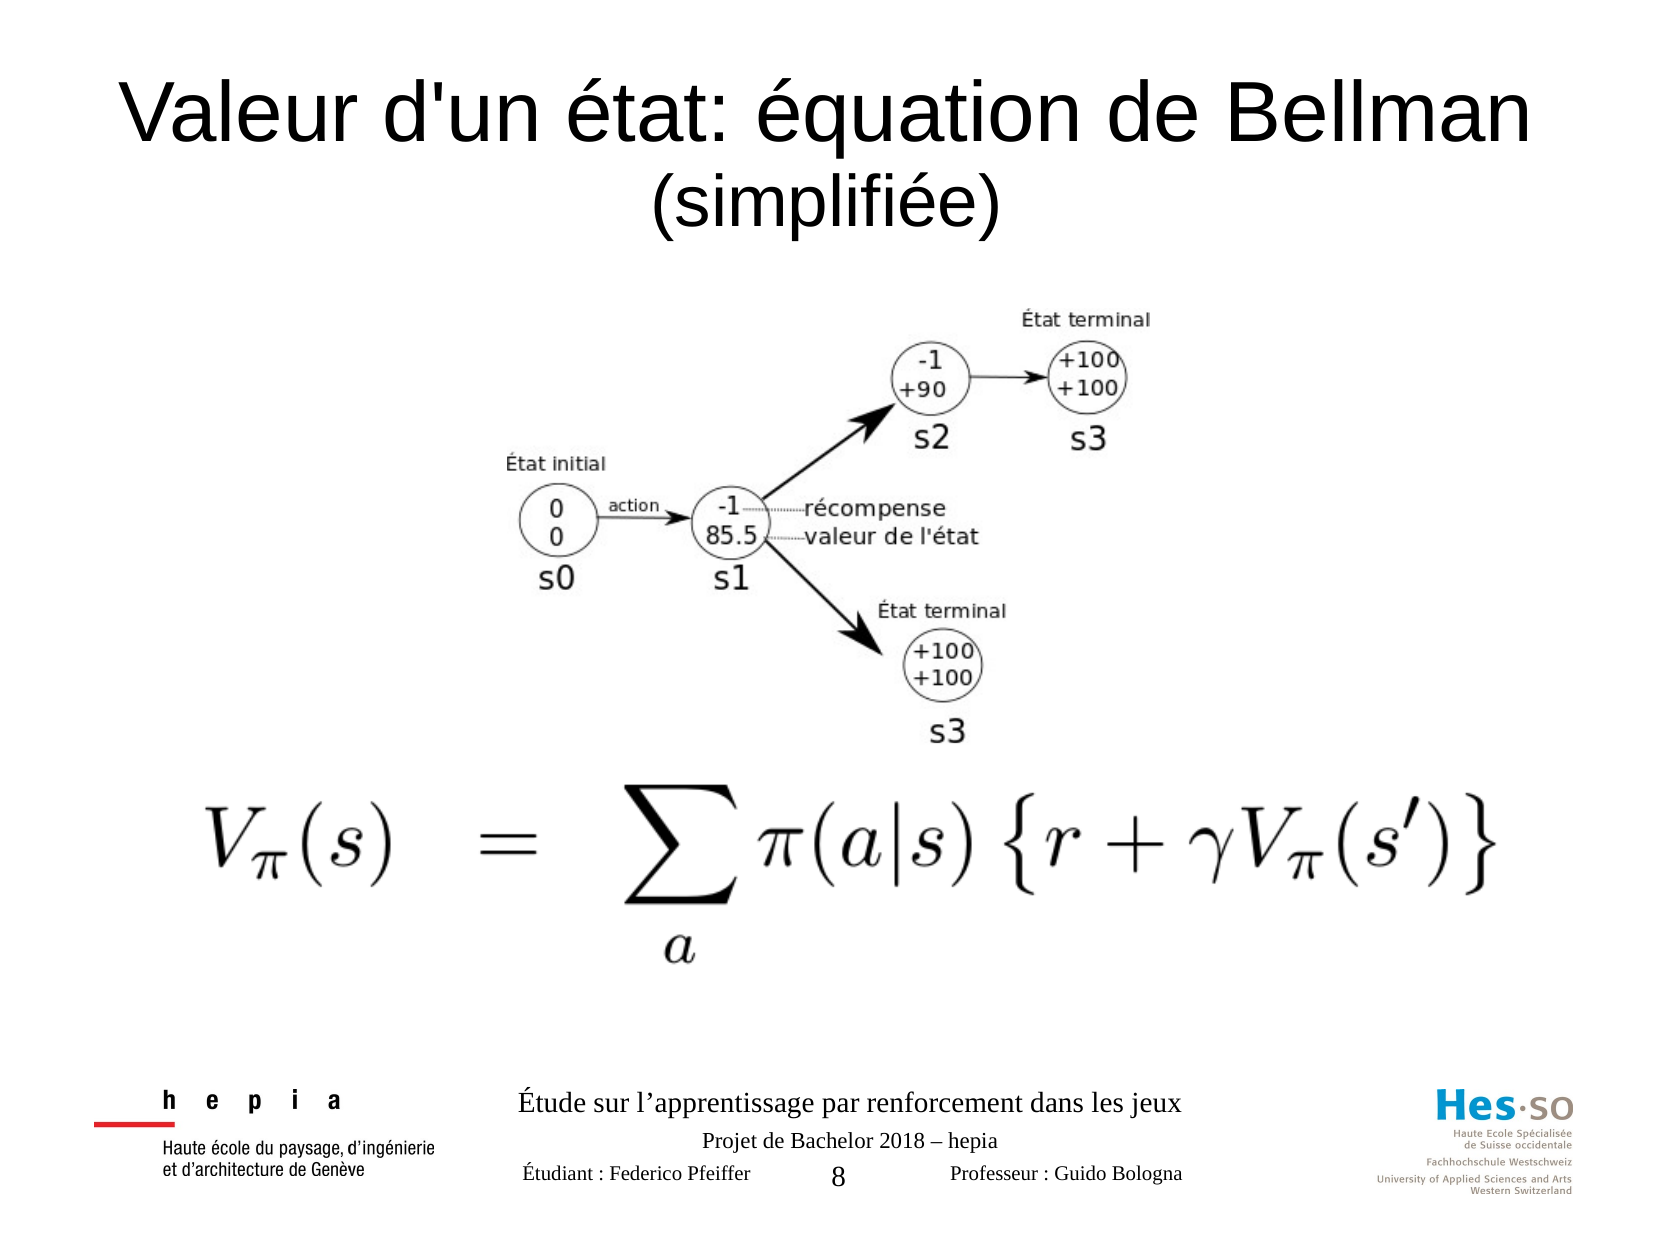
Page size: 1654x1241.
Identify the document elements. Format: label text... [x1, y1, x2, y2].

picture [1446, 1089, 1456, 1101]
picture [94, 1089, 434, 1176]
title Valeur d'un état: équation de Bellman (simplifiée) [82, 49, 1571, 257]
picture [178, 763, 1512, 981]
picture [1370, 1089, 1573, 1194]
picture [507, 308, 1150, 745]
